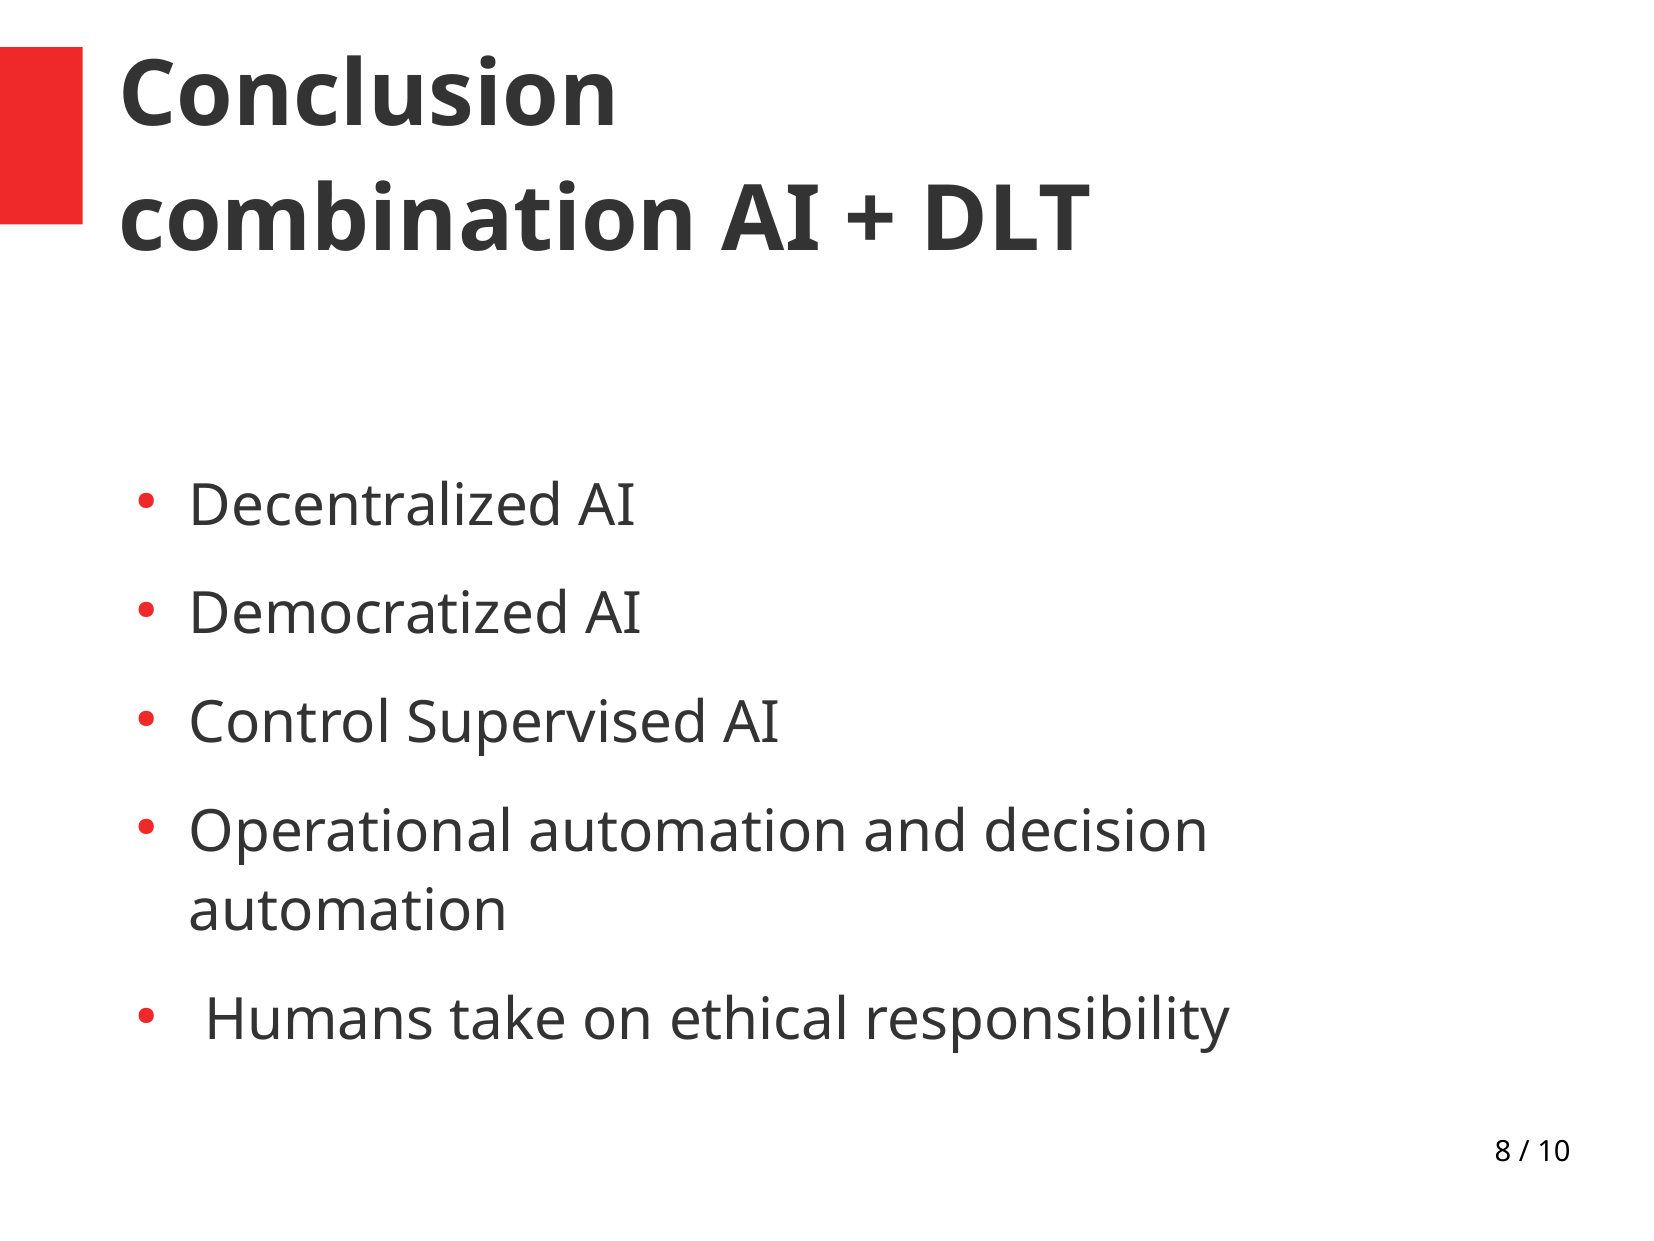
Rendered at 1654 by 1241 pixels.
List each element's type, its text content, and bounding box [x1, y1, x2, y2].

list Decentralized AI Democratized AI Control Supervised AI Operational automation and decision automation Humans take on ethical responsibility [118, 354, 1536, 1074]
title Conclusion combination AI + DLT [118, 27, 1571, 278]
